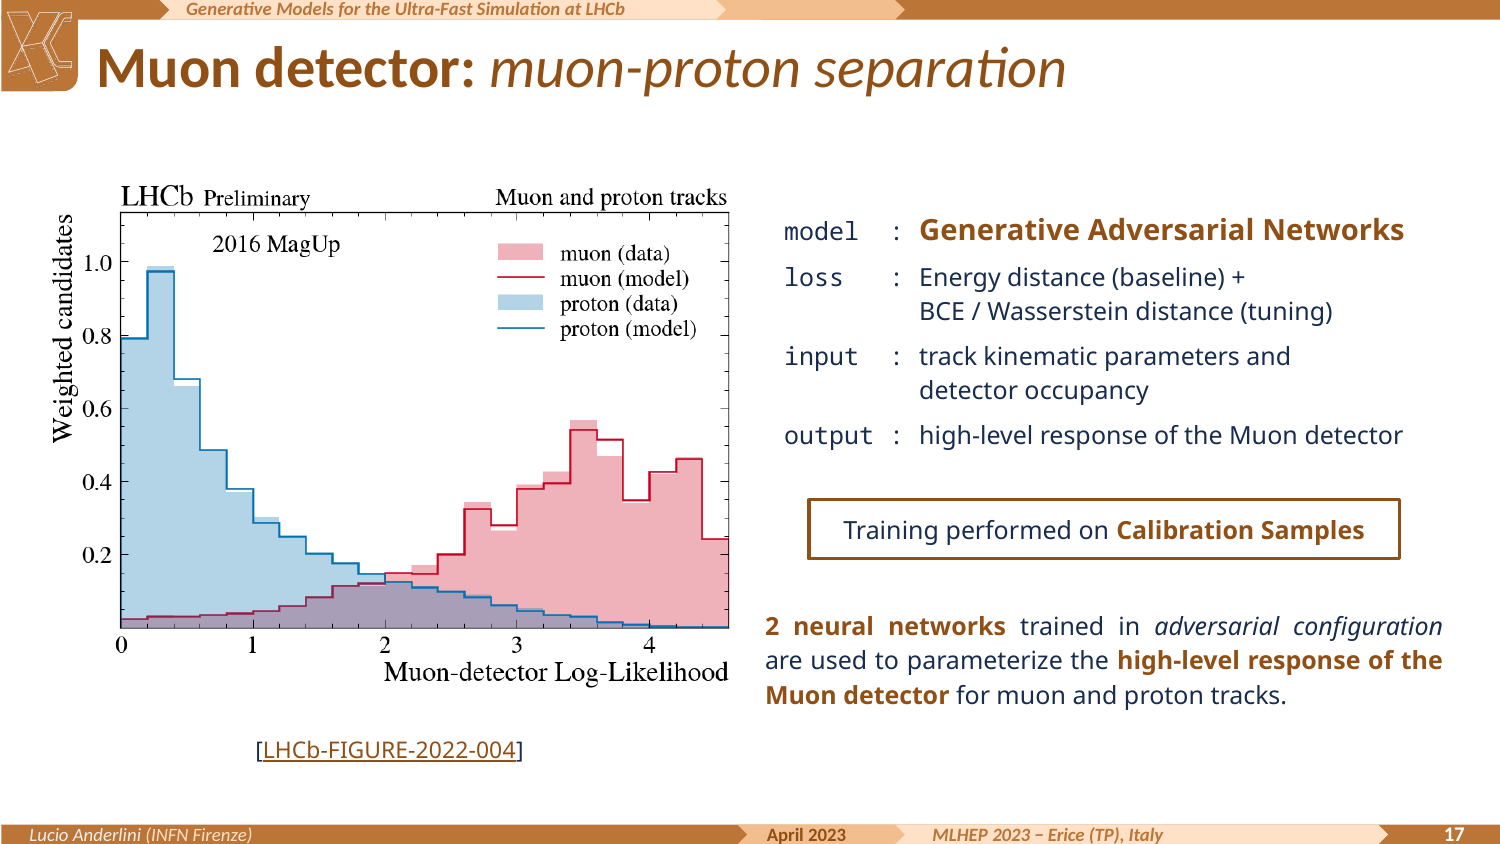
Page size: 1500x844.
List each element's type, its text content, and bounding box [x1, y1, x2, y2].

title Muon detector: muon-proton separation [81, 14, 1480, 109]
text_box [LHCb-FIGURE-2022-004] [236, 721, 544, 781]
text_box Training performed on Calibration Samples [808, 499, 1400, 559]
slide_number <number> [1389, 801, 1480, 844]
picture [35, 168, 745, 704]
text_box model : Generative Adversarial Networks loss : Energy distance (baseline) + BCE / Wasserstein distance (tuning) input : track kinematic parameters and detector occupancy output : high-level response of the Muon detector [769, 188, 1440, 468]
text_box 2 neural networks trained in adversarial configuration are used to parameterize the high-level response of the Muon detector for muon and proton tracks. [749, 591, 1459, 725]
